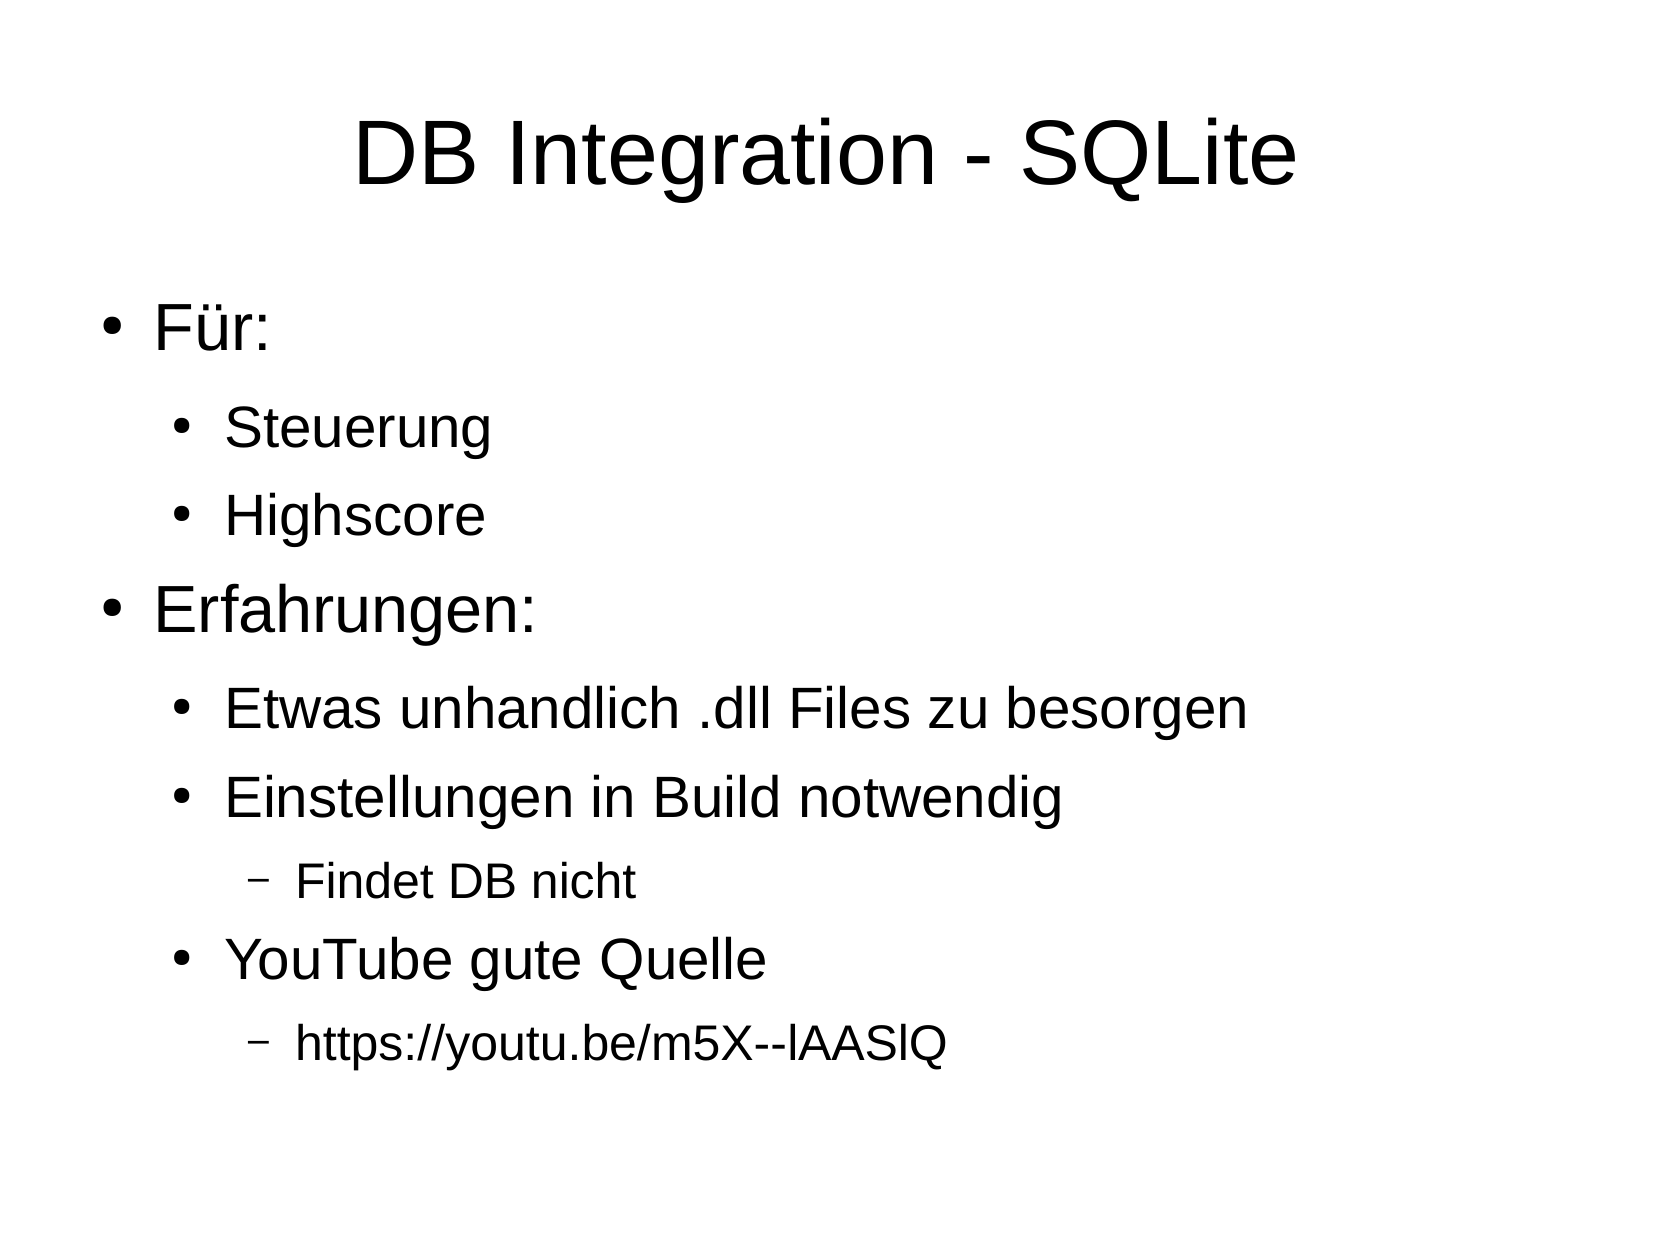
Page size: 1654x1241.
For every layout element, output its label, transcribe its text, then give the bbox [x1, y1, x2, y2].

title DB Integration - SQLite [82, 49, 1571, 257]
list Für: Steuerung Highscore Erfahrungen: Etwas unhandlich .dll Files zu besorgen Einstellungen in Build notwendig Findet DB nicht YouTube gute Quelle https://youtu.be/m5X--lAASlQ [82, 290, 1571, 1071]
